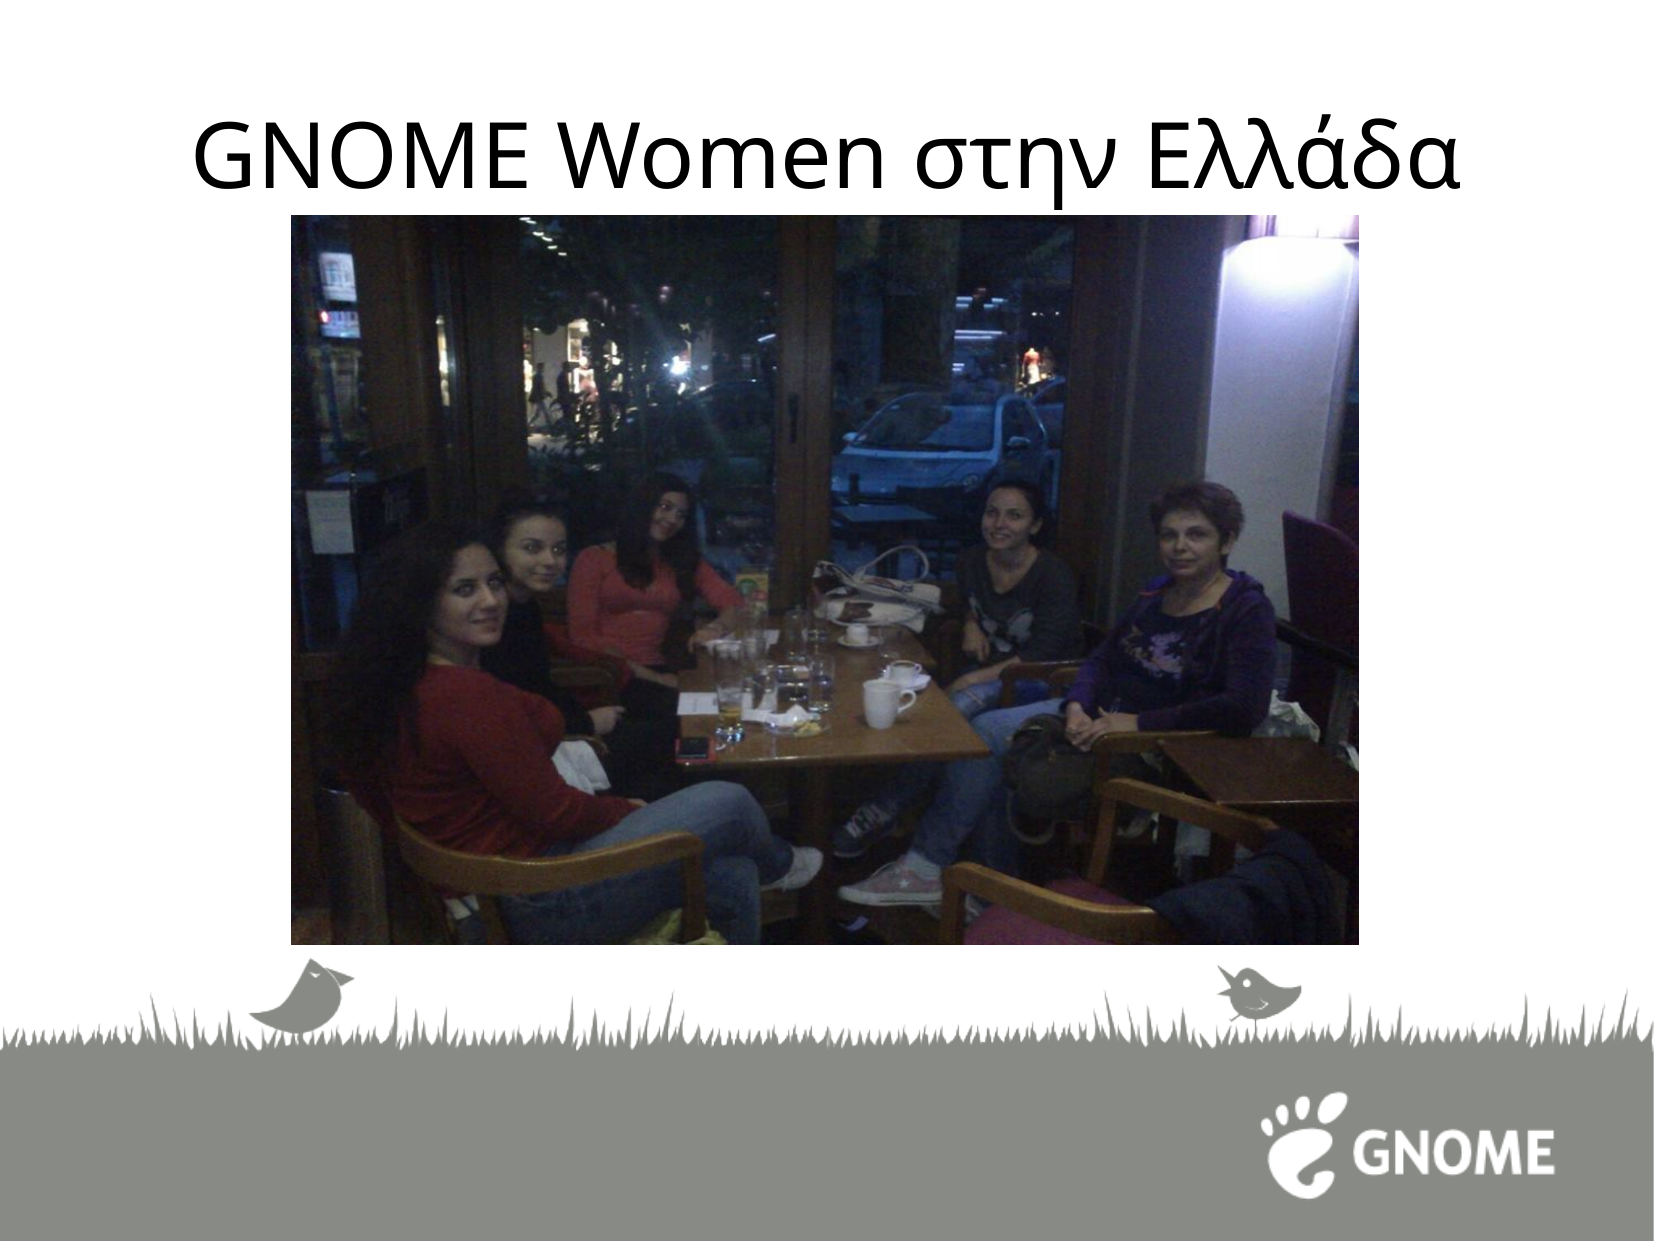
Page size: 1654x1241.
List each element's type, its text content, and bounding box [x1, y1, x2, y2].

title GNOME Women στην Ελλάδα [82, 49, 1571, 257]
picture [0, 0, 1654, 1241]
